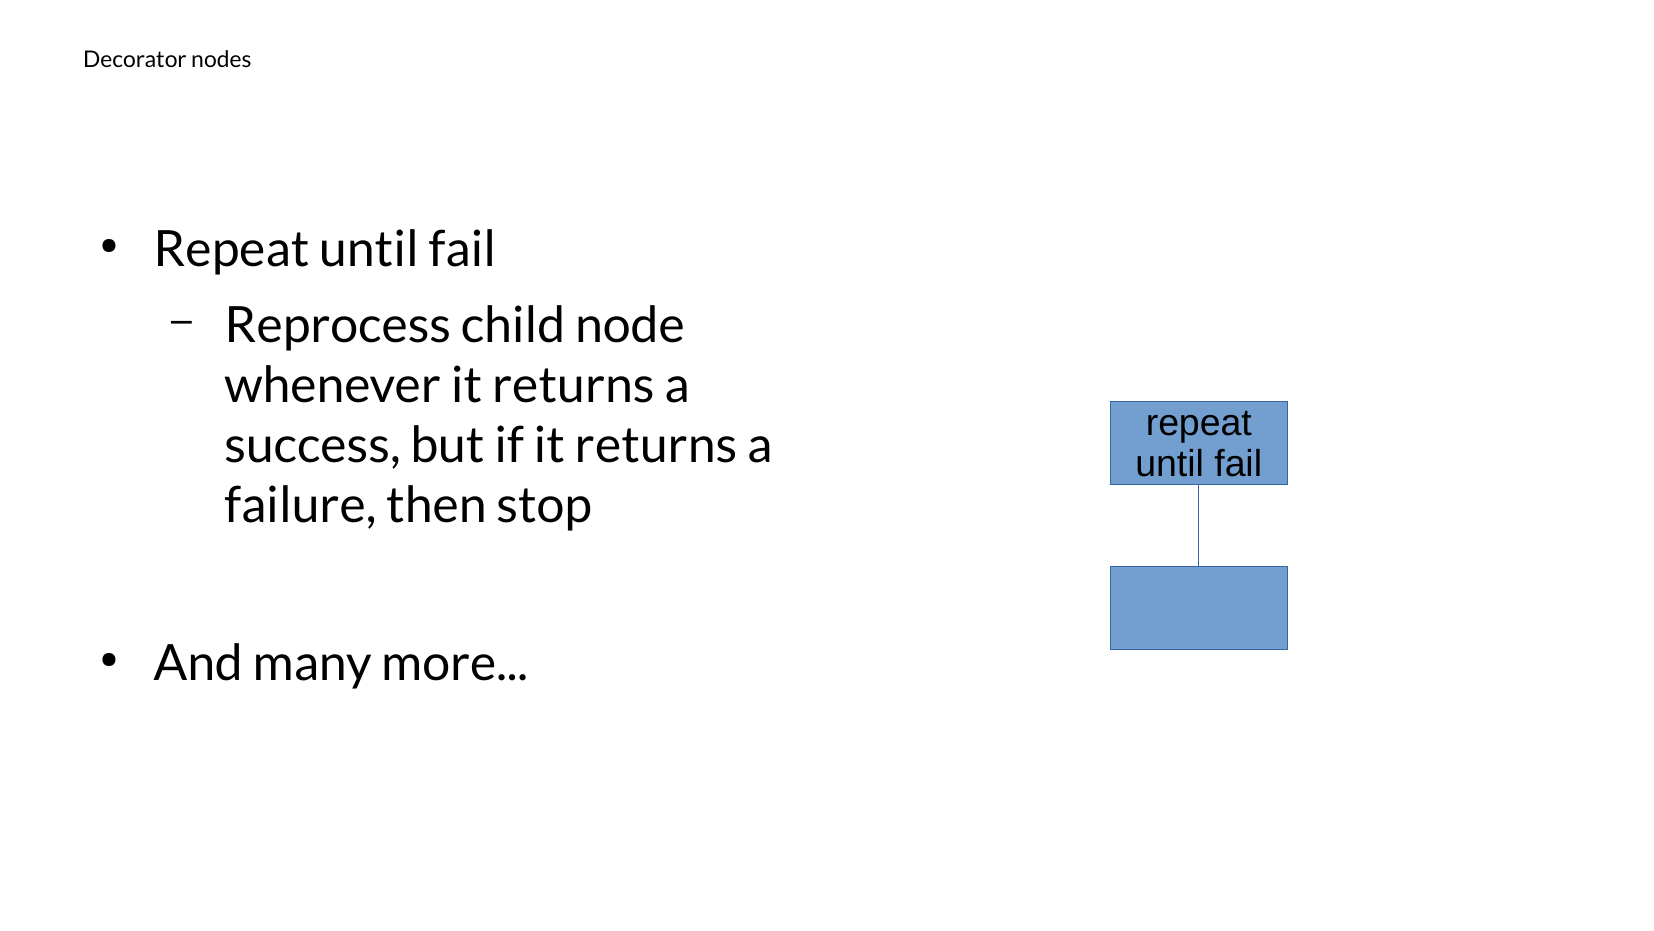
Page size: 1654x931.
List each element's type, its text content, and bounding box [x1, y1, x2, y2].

list Repeat until fail Reprocess child node whenever it returns a success, but if it returns a failure, then stop And many more... [82, 217, 809, 839]
text_box repeat until fail [1110, 401, 1288, 485]
text_box [1110, 566, 1288, 650]
title Decorator nodes [83, 0, 1571, 119]
